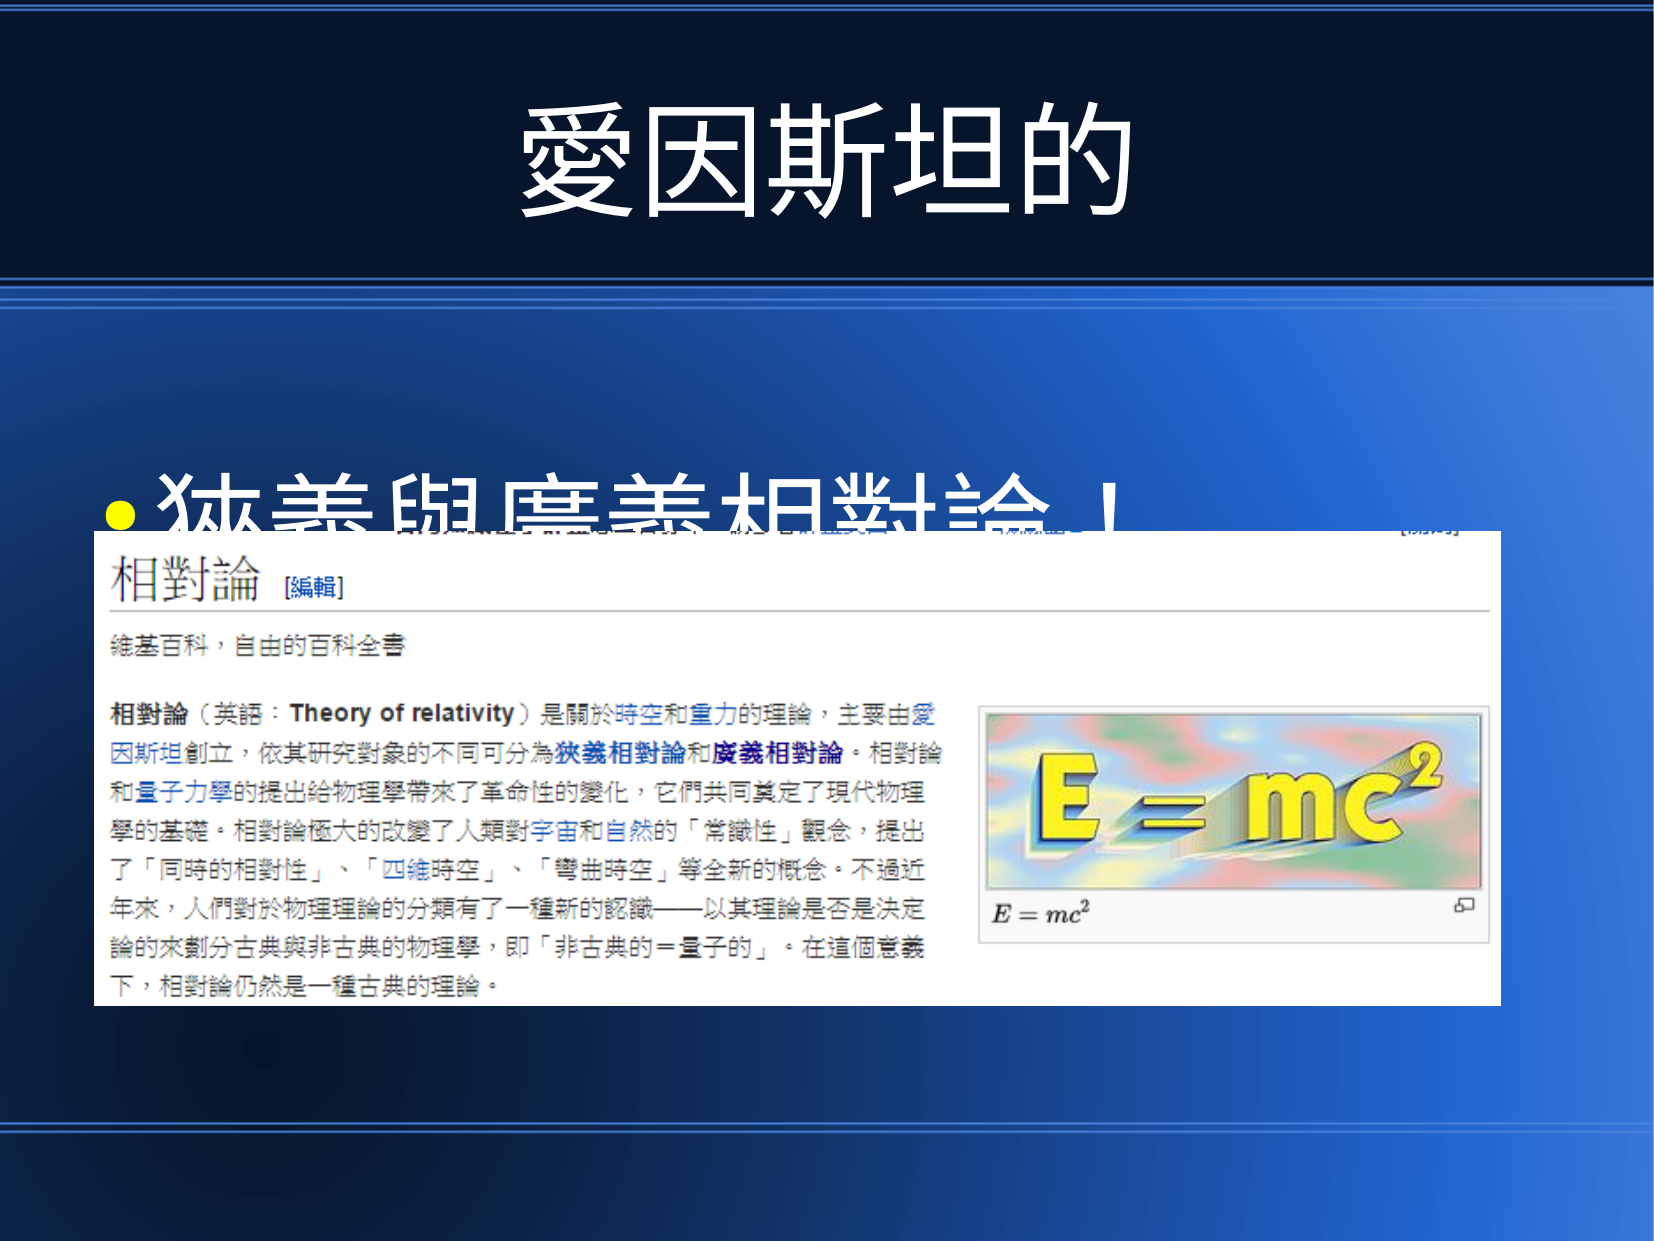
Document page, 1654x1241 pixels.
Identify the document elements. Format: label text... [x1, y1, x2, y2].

title 愛因斯坦的 [82, 49, 1571, 257]
picture [94, 531, 1501, 1006]
picture [0, 0, 1654, 1241]
list 狹義與廣義相對論！ [82, 355, 1571, 1241]
